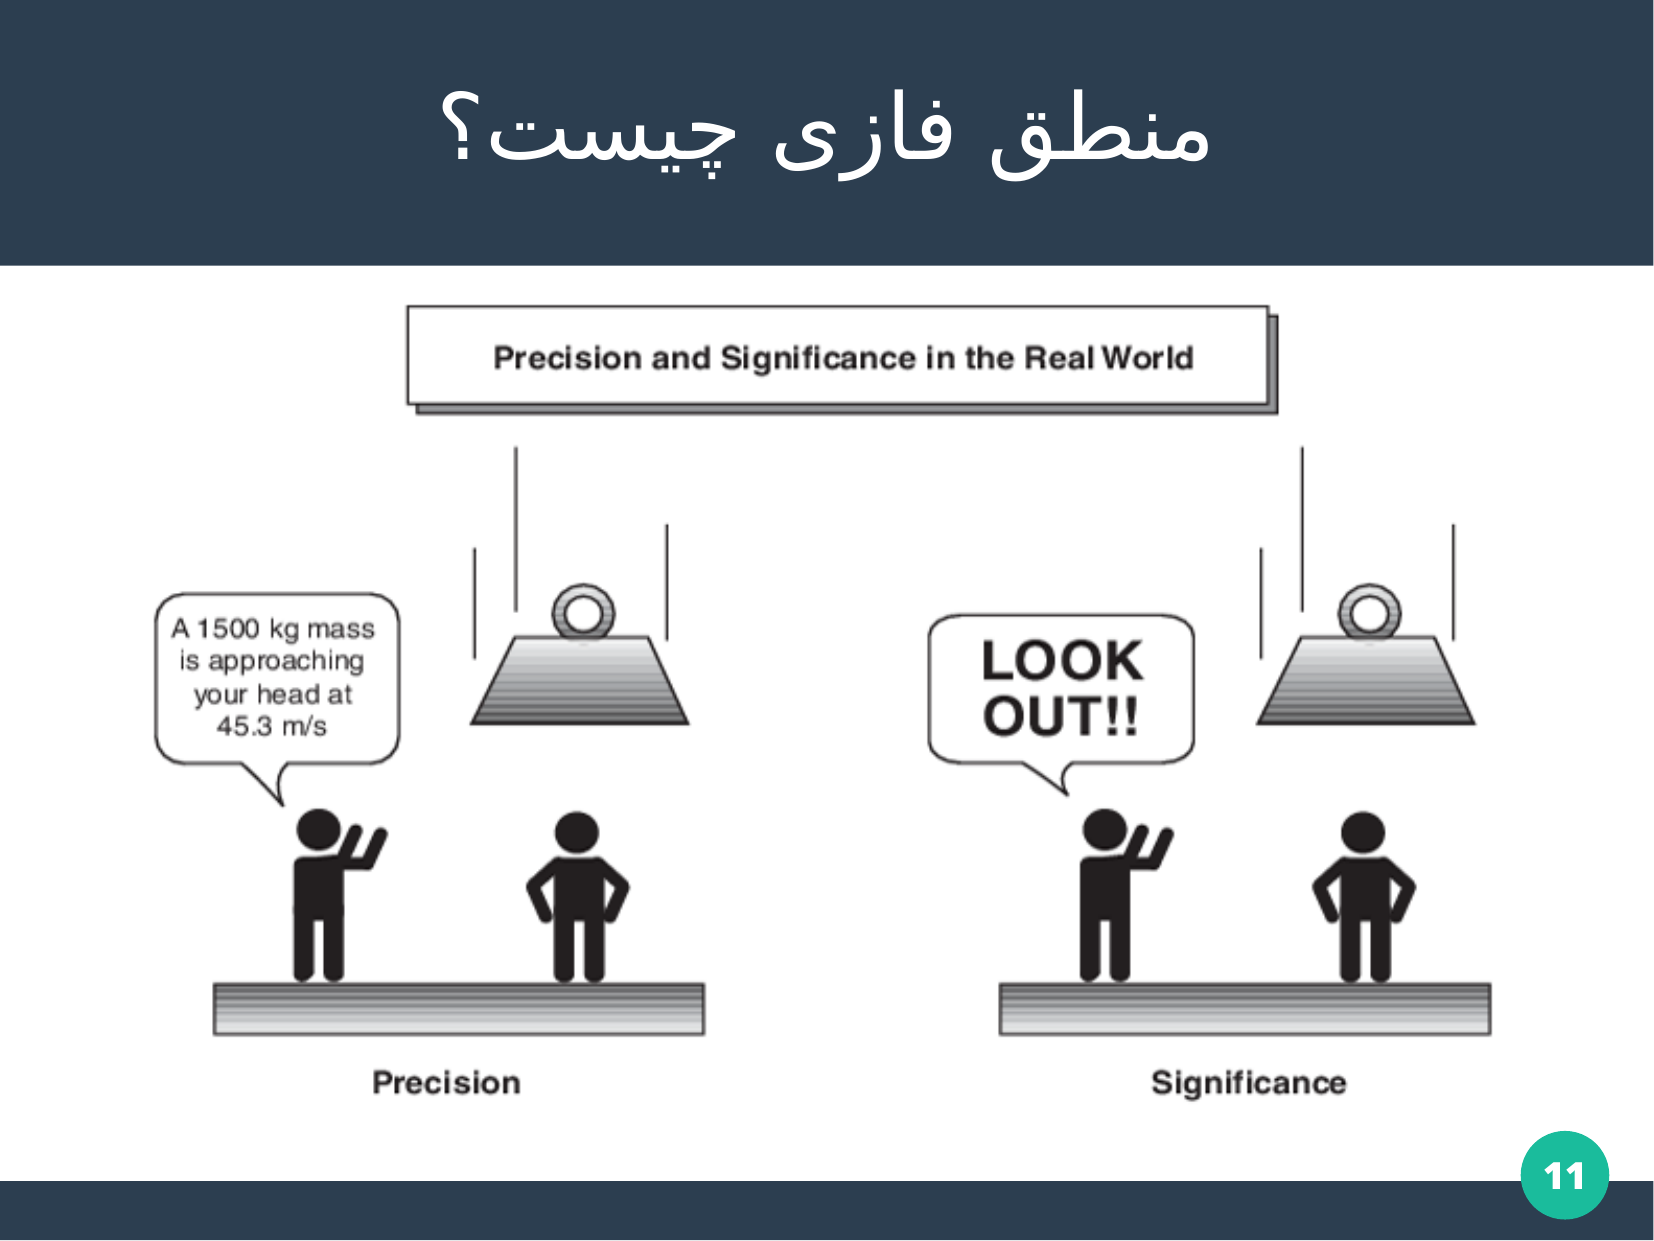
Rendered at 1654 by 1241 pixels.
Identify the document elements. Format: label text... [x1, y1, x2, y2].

title منطق فازی چیست؟ [59, 49, 1595, 207]
picture [92, 289, 1555, 1126]
